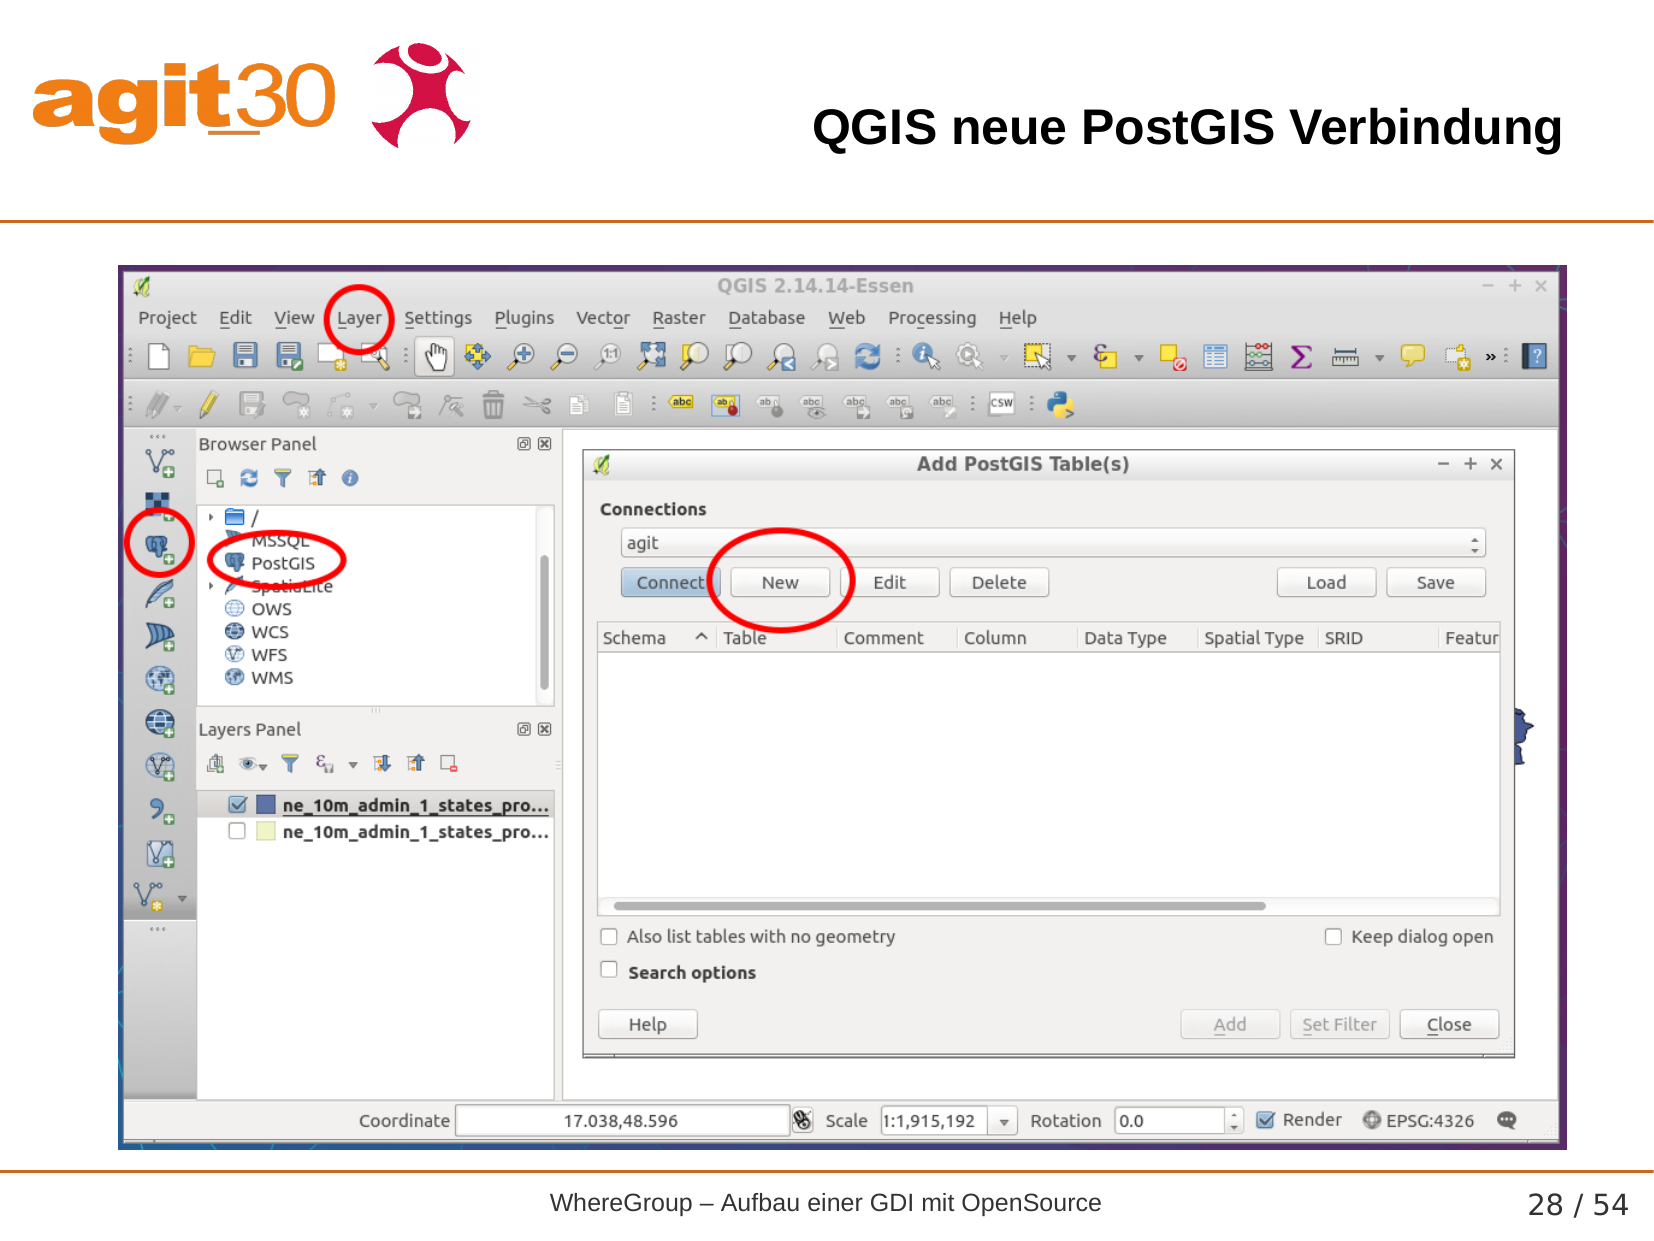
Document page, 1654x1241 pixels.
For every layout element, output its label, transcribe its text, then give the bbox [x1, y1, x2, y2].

picture [118, 265, 1567, 1150]
picture [29, 58, 76, 148]
title QGIS neue PostGIS Verbindung [76, 53, 1565, 201]
